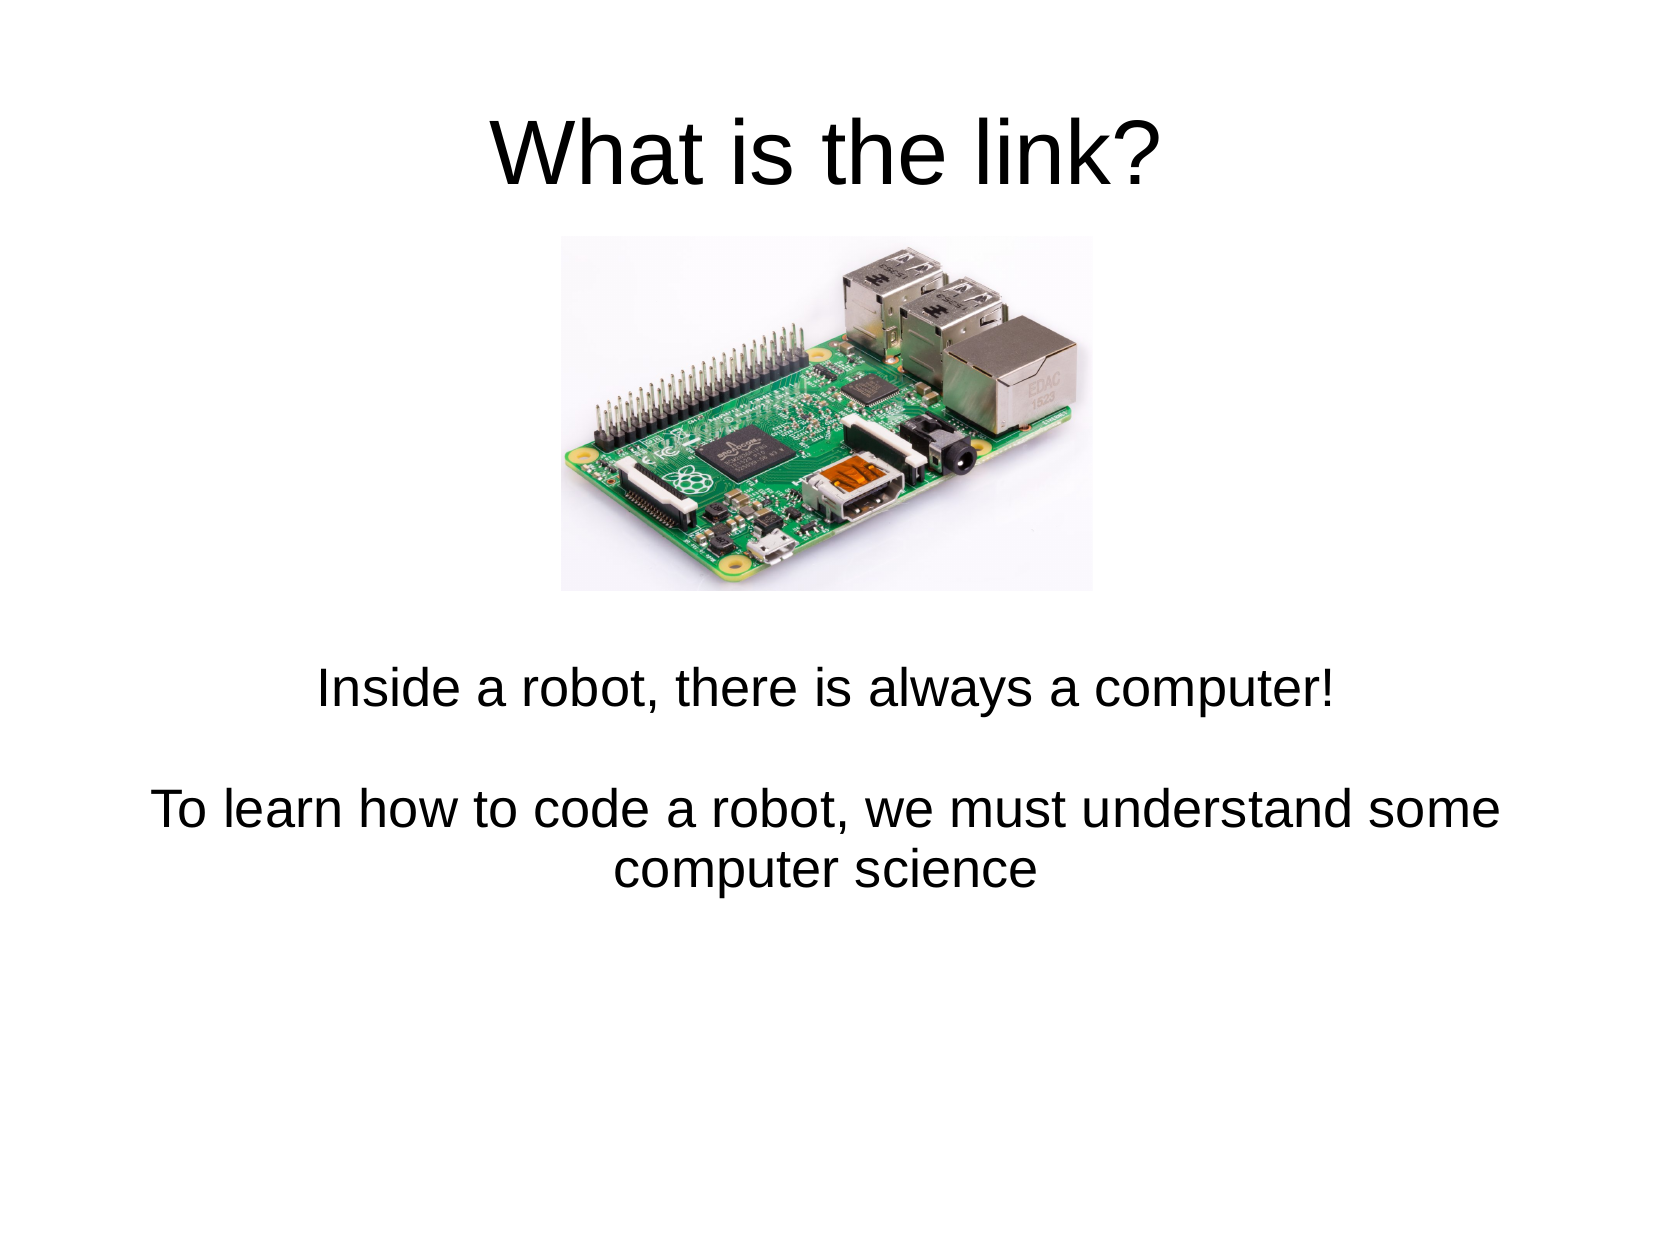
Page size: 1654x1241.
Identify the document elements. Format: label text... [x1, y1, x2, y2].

picture [561, 236, 1093, 591]
title What is the link? [82, 49, 1571, 257]
text_box Inside a robot, there is always a computer! To learn how to code a robot, we must understand some computer science [135, 649, 1518, 907]
